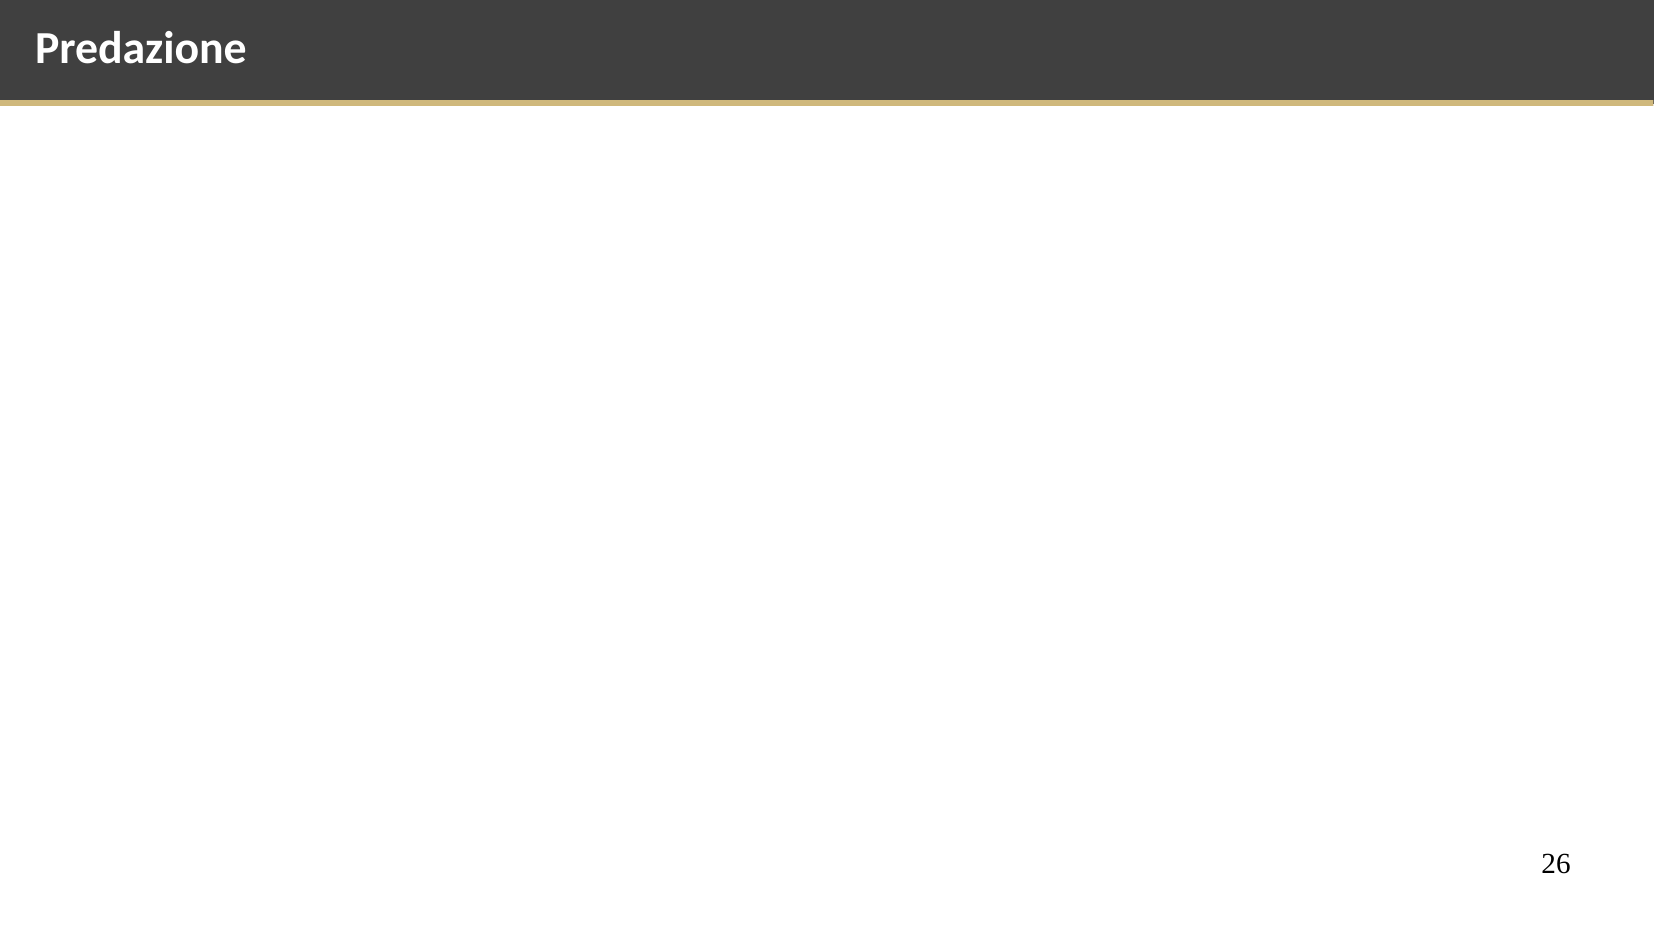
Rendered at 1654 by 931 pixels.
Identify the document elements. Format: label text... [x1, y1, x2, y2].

text_box Predazione [0, 0, 1654, 100]
